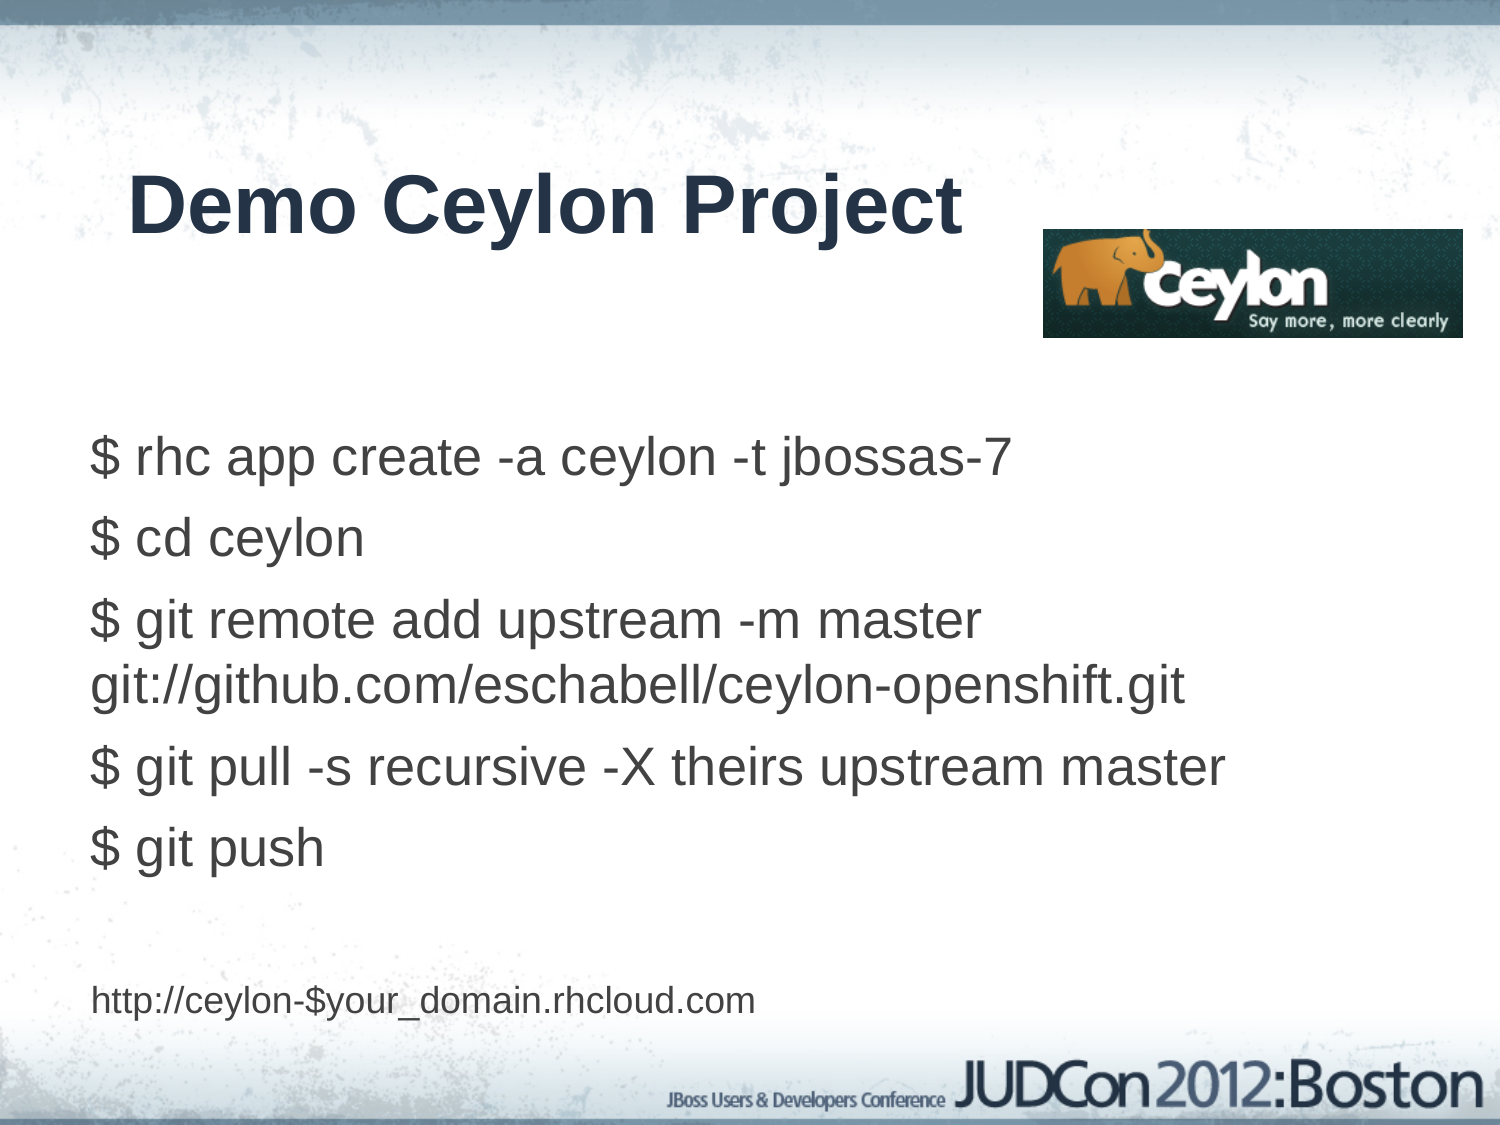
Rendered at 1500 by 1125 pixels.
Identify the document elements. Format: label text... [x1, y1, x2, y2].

title Demo Ceylon Project [112, 82, 1388, 318]
list $ rhc app create -a ceylon -t jbossas-7 $ cd ceylon $ git remote add upstream -m master git://github.com/eschabell/ceylon-openshift.git $ git pull -s recursive -X theirs upstream master $ git push http://ceylon-$your_domain.rhcloud.com [19, 413, 1457, 1125]
picture [0, 0, 1500, 1125]
